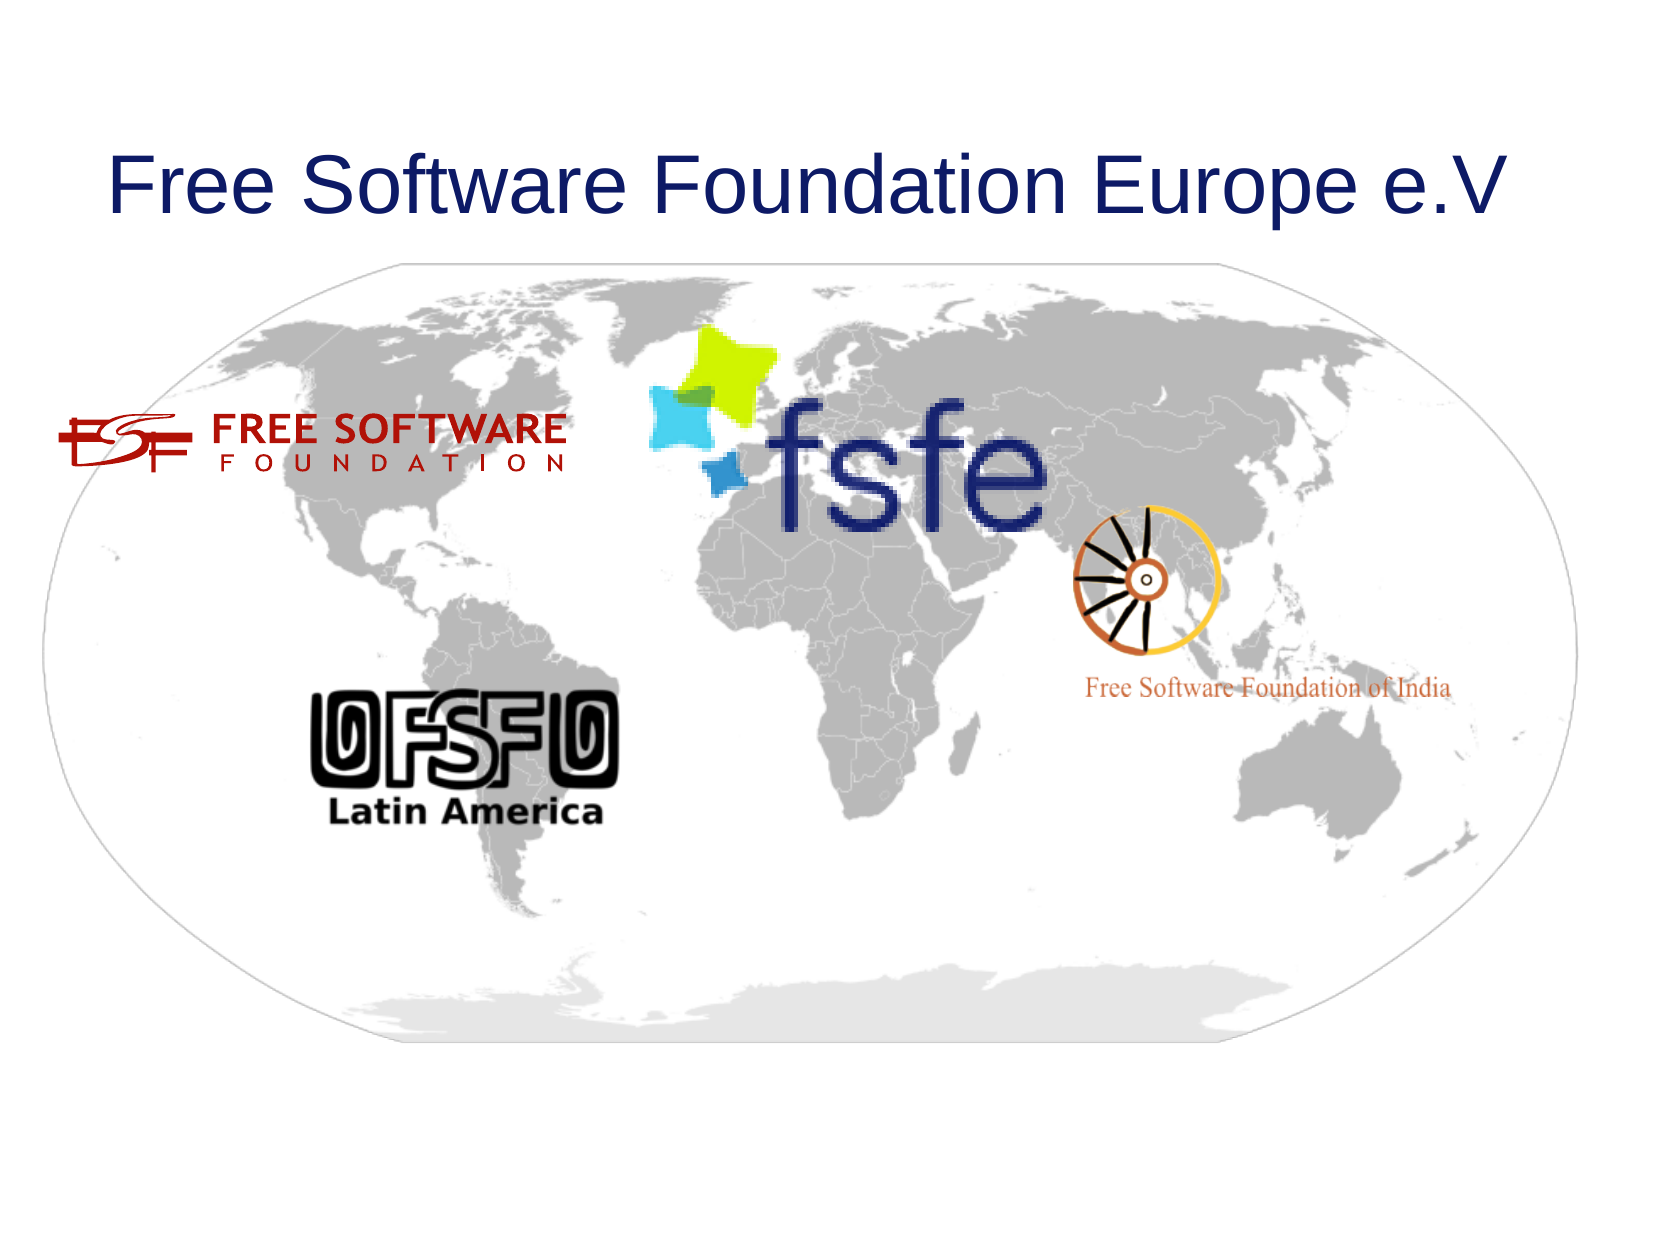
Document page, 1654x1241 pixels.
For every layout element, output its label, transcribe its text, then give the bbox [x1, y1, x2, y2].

title Free Software Foundation Europe e.V [106, 88, 1595, 281]
picture [0, 230, 1654, 1087]
